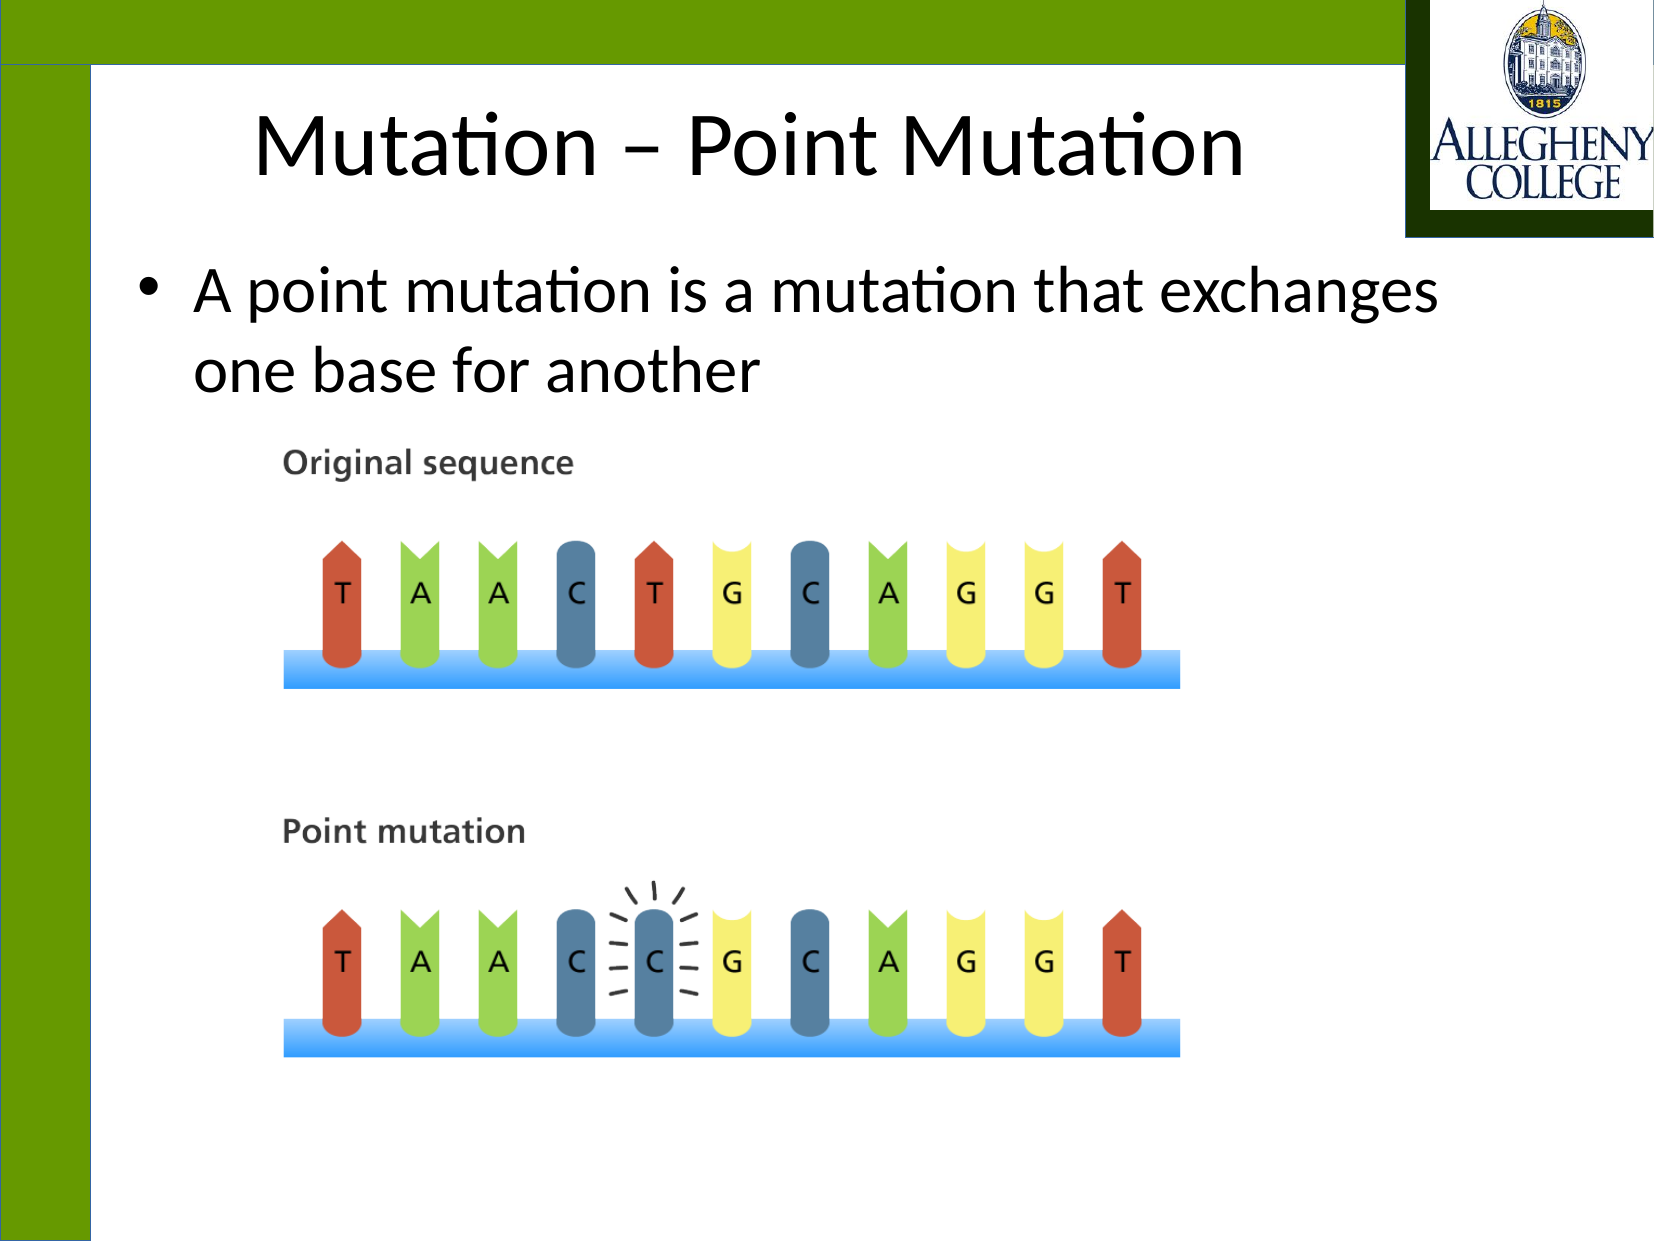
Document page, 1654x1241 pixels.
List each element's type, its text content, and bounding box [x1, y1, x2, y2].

title Mutation – Point Mutation [91, 65, 1405, 233]
picture [134, 405, 1434, 1101]
picture [1430, 0, 1654, 210]
text_box [0, 0, 1654, 1241]
list A point mutation is a mutation that exchanges one base for another [122, 237, 1473, 981]
